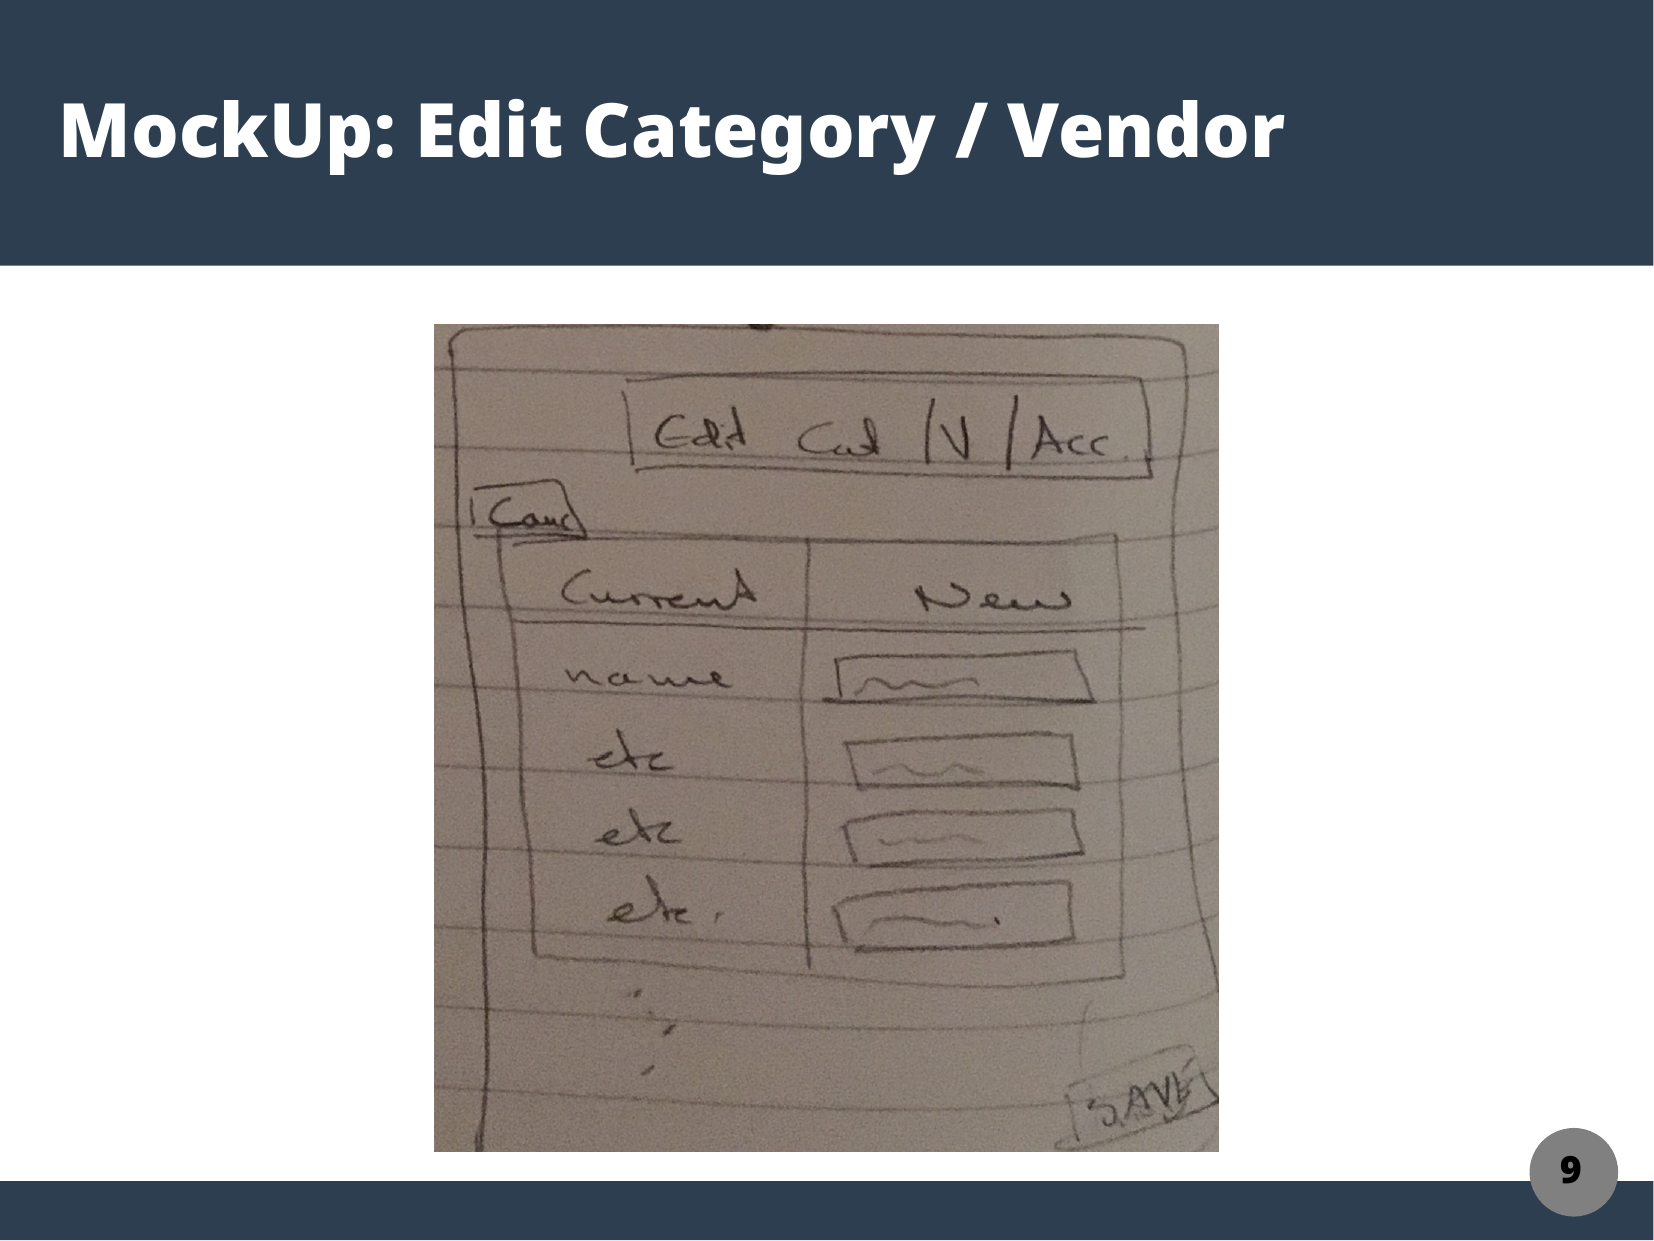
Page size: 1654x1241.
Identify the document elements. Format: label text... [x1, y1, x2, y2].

title MockUp: Edit Category / Vendor [59, 49, 1595, 207]
picture [434, 324, 1219, 1152]
